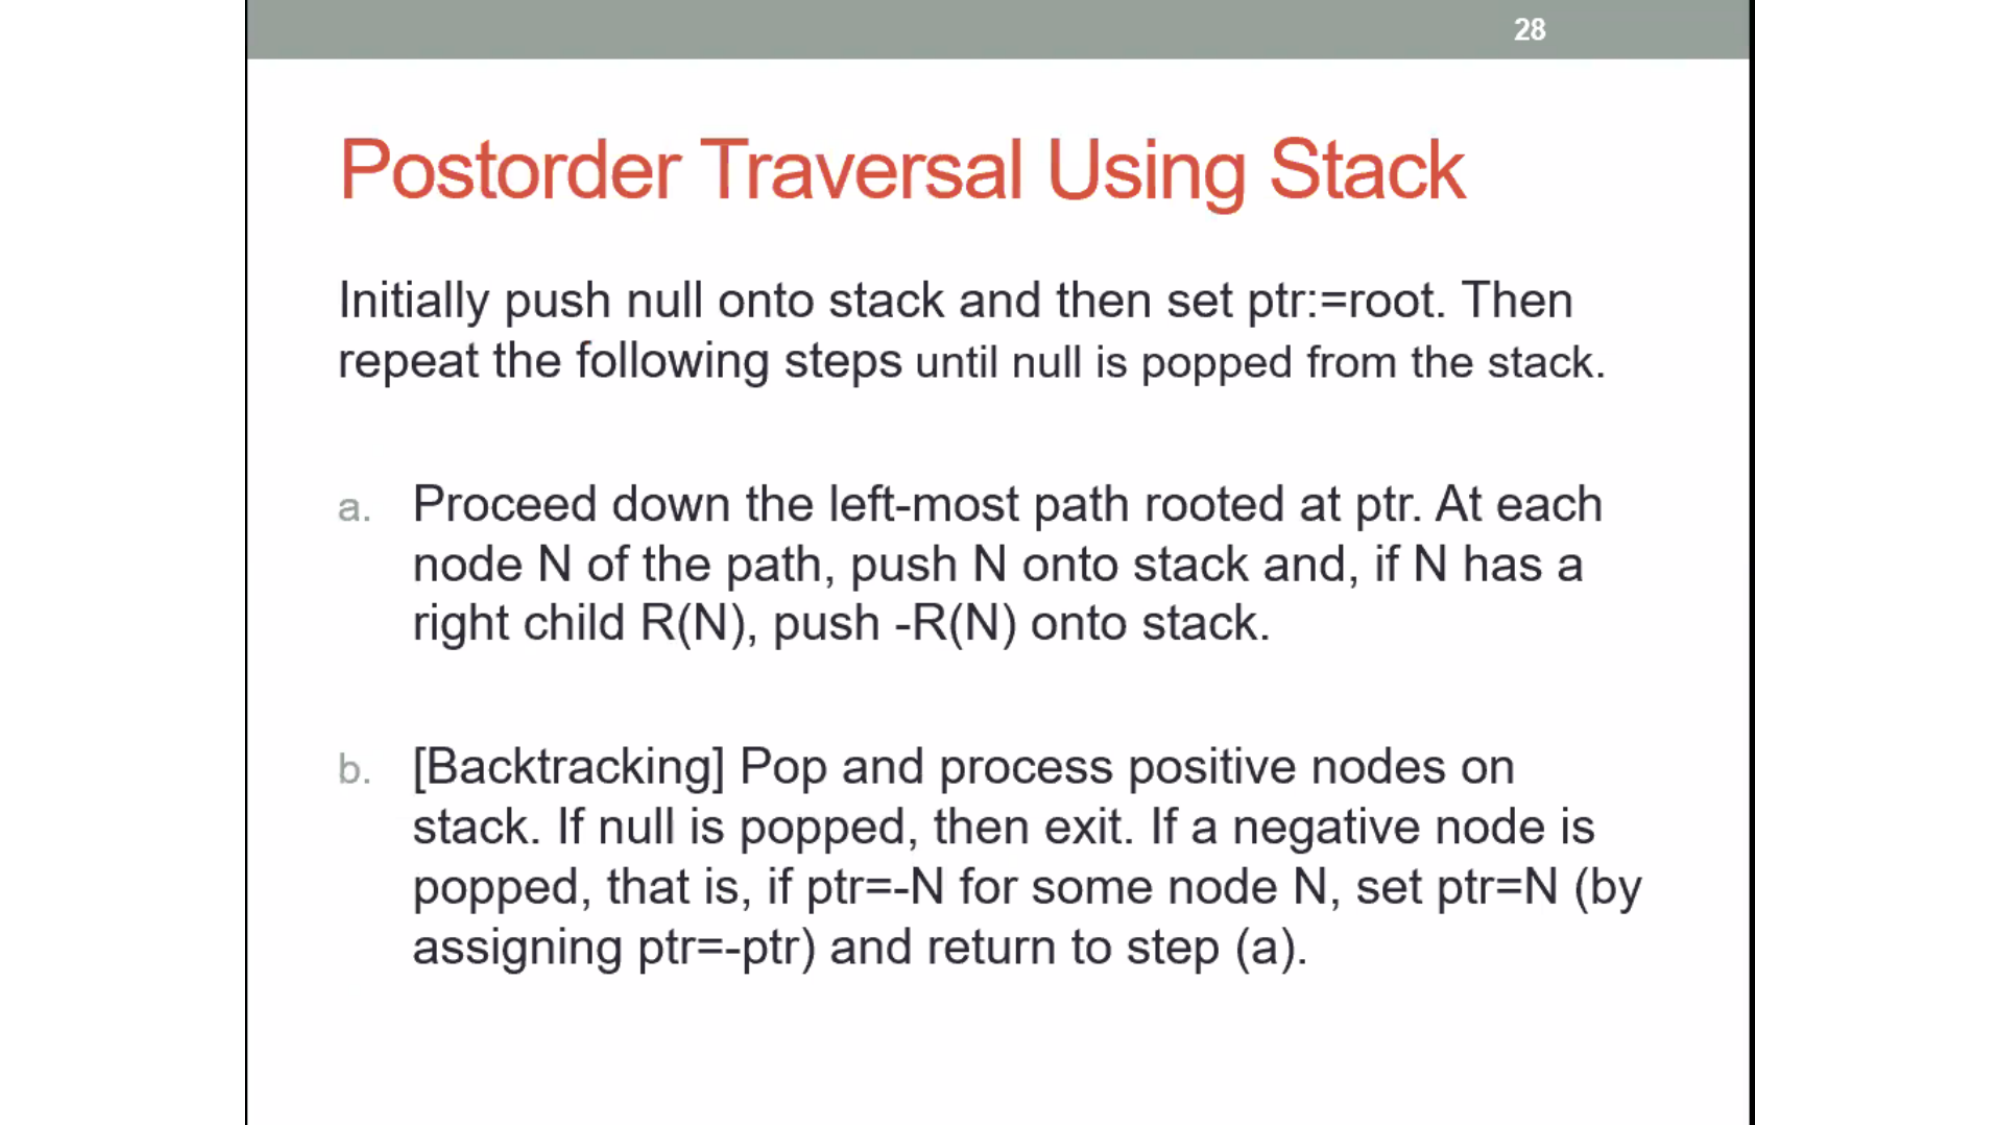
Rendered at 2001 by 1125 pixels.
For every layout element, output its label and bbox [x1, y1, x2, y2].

picture [245, 0, 1755, 1125]
